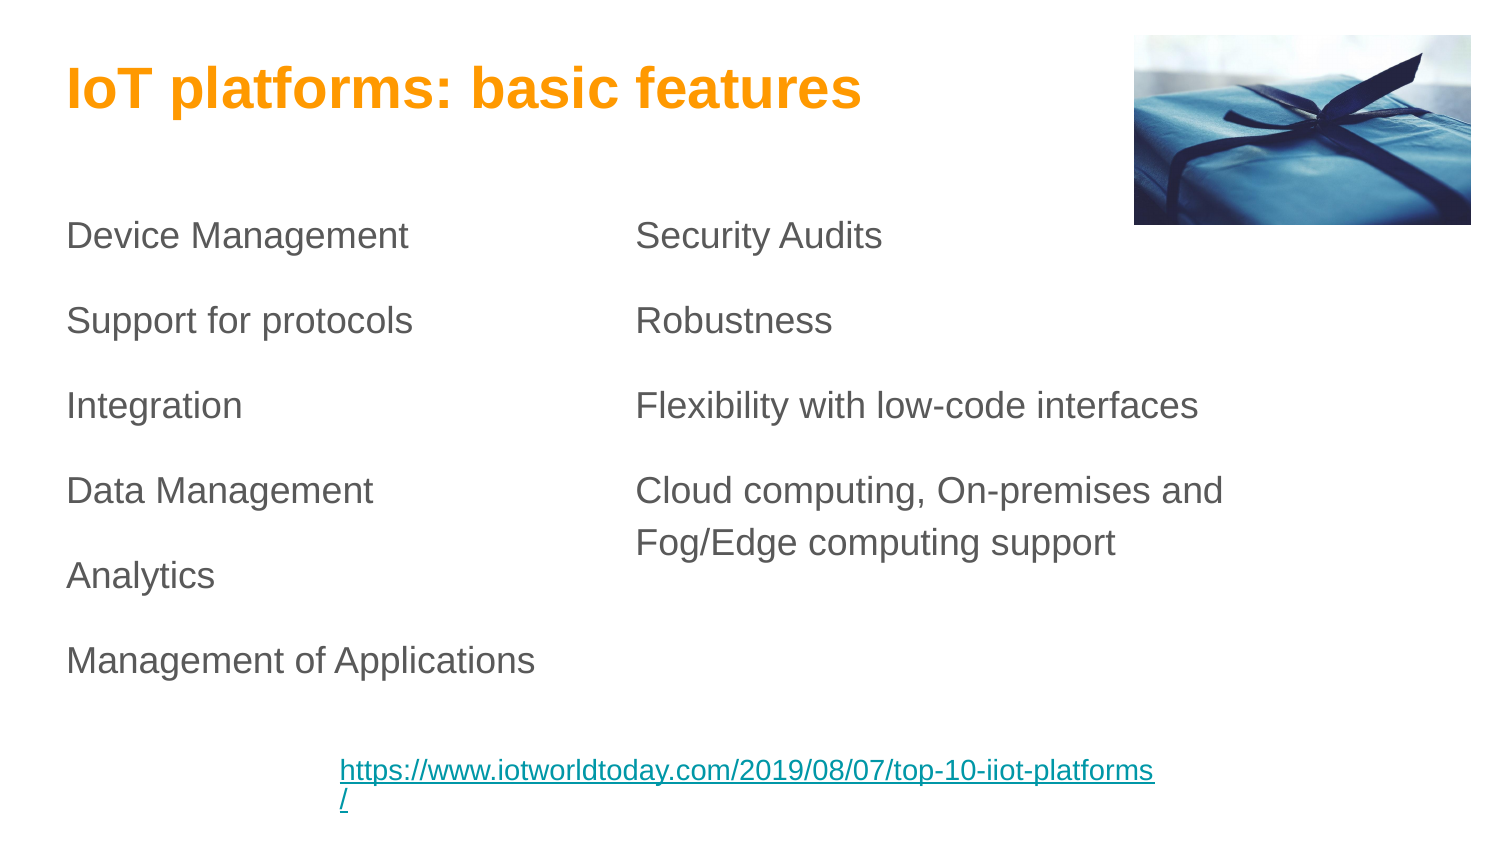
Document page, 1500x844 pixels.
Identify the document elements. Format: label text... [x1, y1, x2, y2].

list Device Management Support for protocols Integration Data Management Analytics Management of Applications [51, 189, 620, 750]
title IoT platforms: basic features [51, 35, 1134, 130]
text_box https://www.iotworldtoday.com/2019/08/07/top-10-iiot-platforms/ [324, 735, 1176, 793]
list Security Audits Robustness Flexibility with low-code interfaces Cloud computing, On-premises and Fog/Edge computing support [620, 189, 1277, 750]
picture [1134, 35, 1471, 225]
